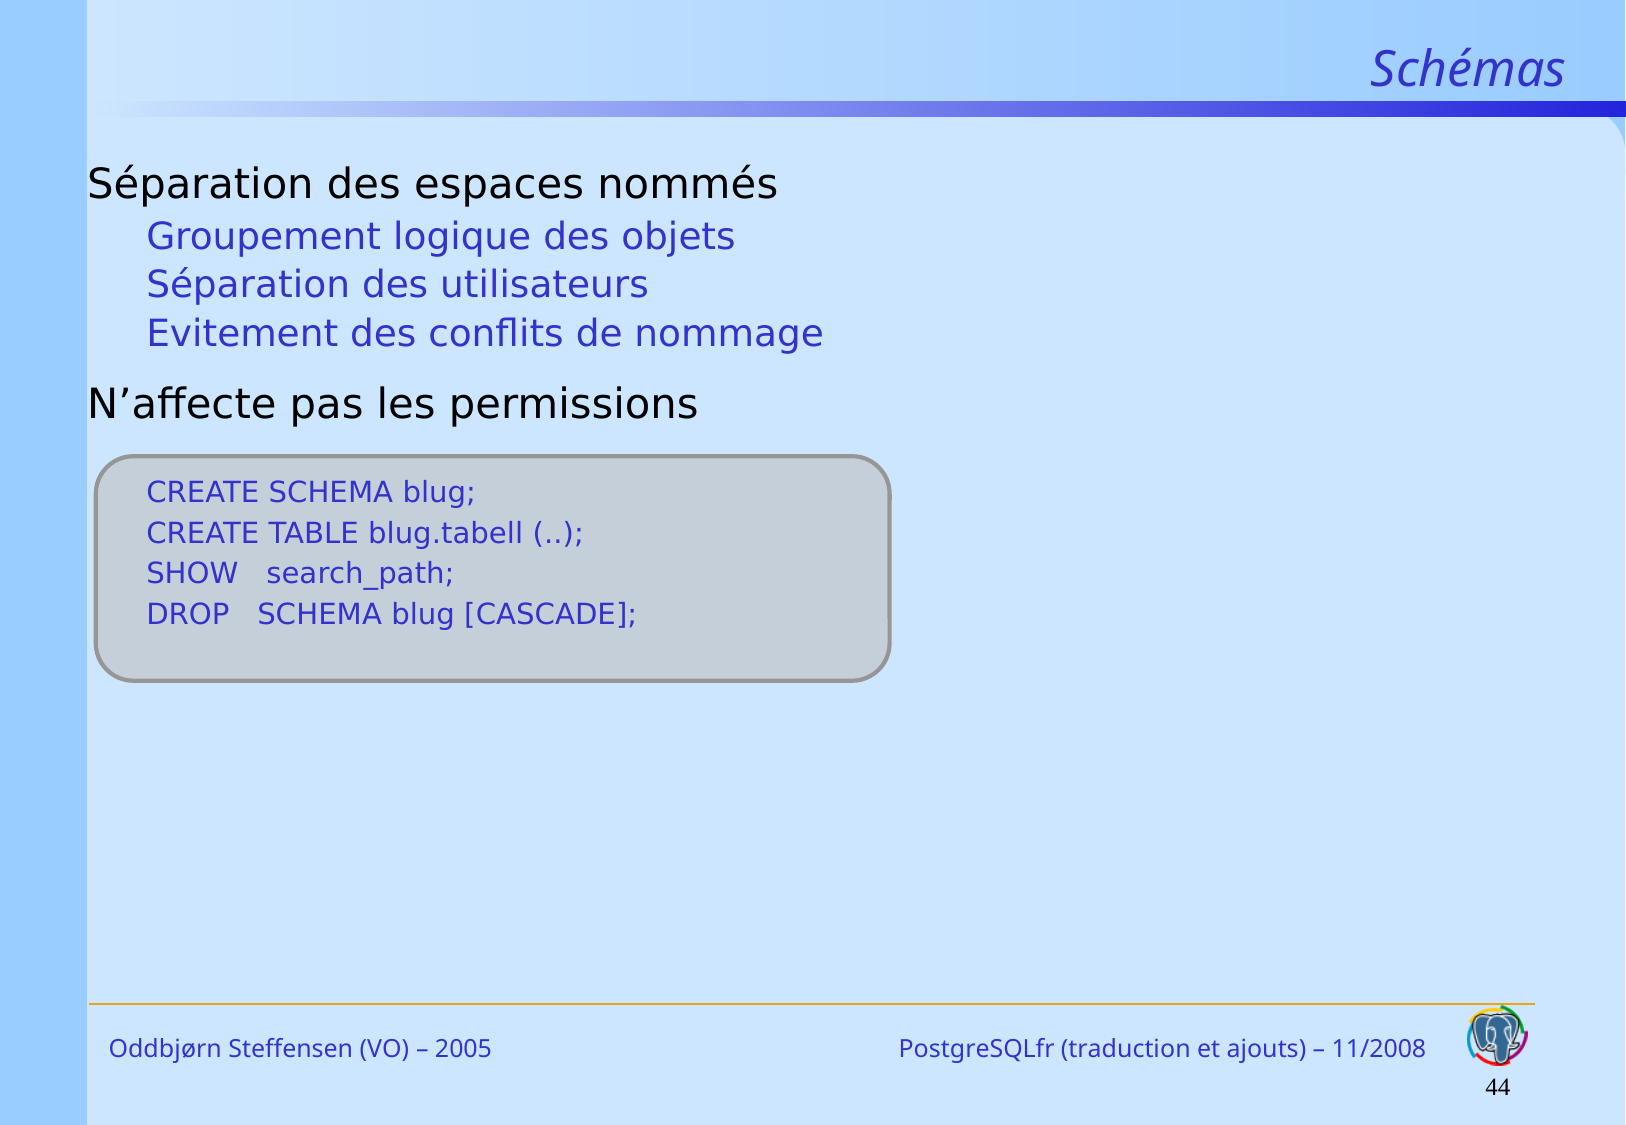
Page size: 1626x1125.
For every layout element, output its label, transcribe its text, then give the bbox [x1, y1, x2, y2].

title Schémas [172, 0, 1567, 134]
picture [1467, 1005, 1528, 1066]
list Séparation des espaces nommés Groupement logique des objets Séparation des utilisateurs Evitement des conflits de nommage N’affecte pas les permissions CREATE SCHEMA blug; CREATE TABLE blug.tabell (..); SHOW search_path; DROP SCHEMA blug [CASCADE]; [86, 159, 1520, 965]
